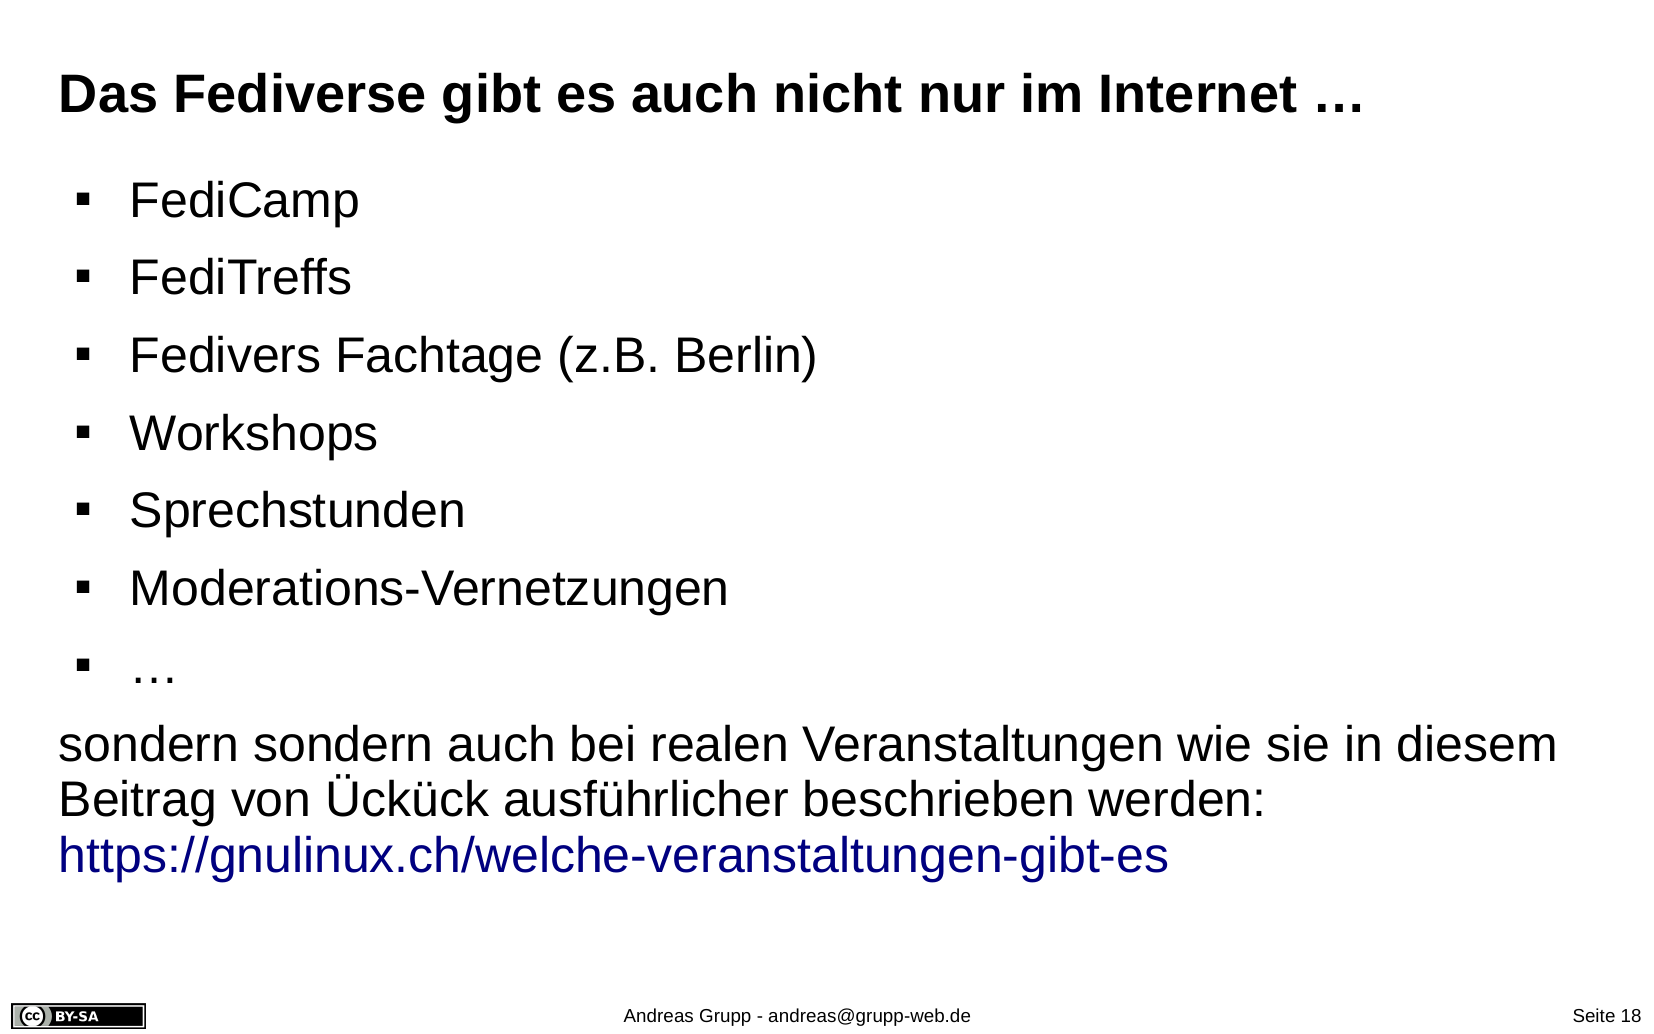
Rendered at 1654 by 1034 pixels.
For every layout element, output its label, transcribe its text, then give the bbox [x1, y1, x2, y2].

title Das Fediverse gibt es auch nicht nur im Internet … [59, 24, 1625, 165]
picture [11, 1003, 146, 1029]
list FediCamp FediTreffs Fedivers Fachtage (z.B. Berlin) Workshops Sprechstunden Moderations-Vernetzungen … sondern sondern auch bei realen Veranstaltungen wie sie in diesem Beitrag von Ückück ausführlicher beschrieben werden: https://gnulinux.ch/welche-veranstaltungen-gibt-es [59, 172, 1595, 952]
